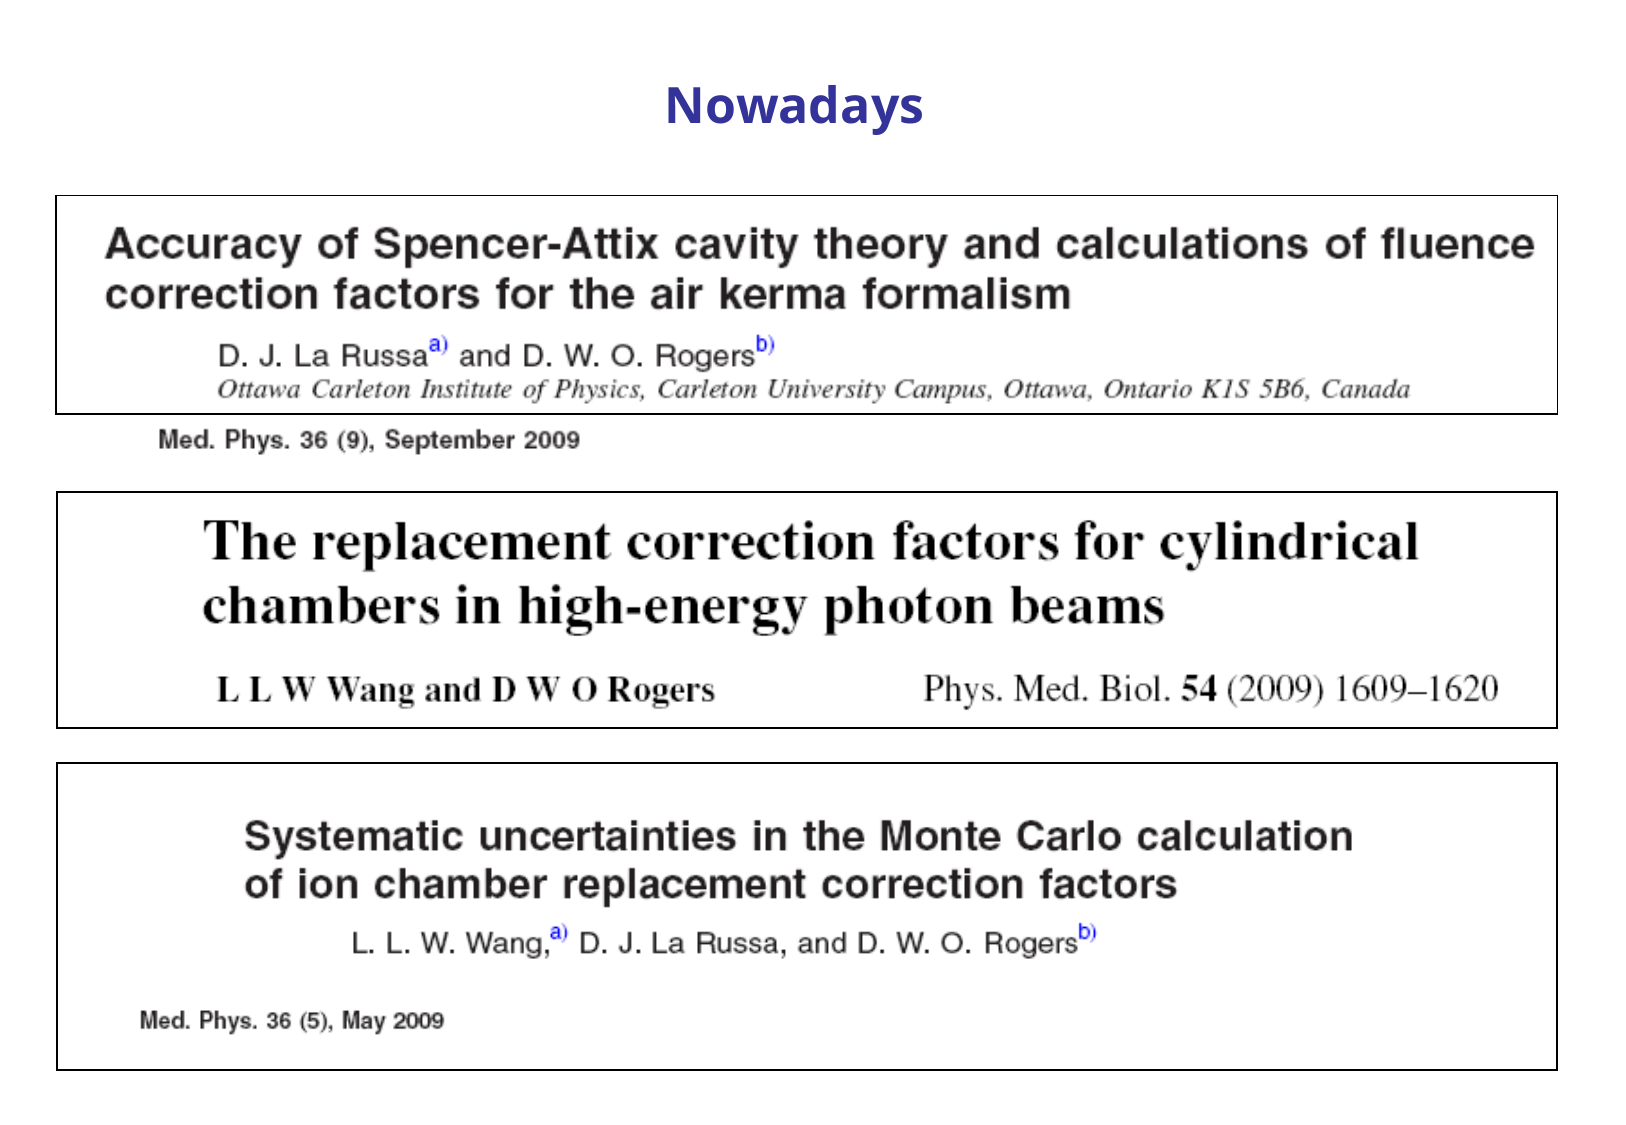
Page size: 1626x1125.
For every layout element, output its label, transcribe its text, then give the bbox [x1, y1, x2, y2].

picture [198, 794, 1384, 965]
picture [174, 503, 1522, 722]
picture [56, 196, 1557, 414]
picture [127, 1002, 455, 1047]
picture [210, 668, 724, 717]
picture [138, 418, 614, 480]
text_box Nowadays [56, 66, 1546, 142]
